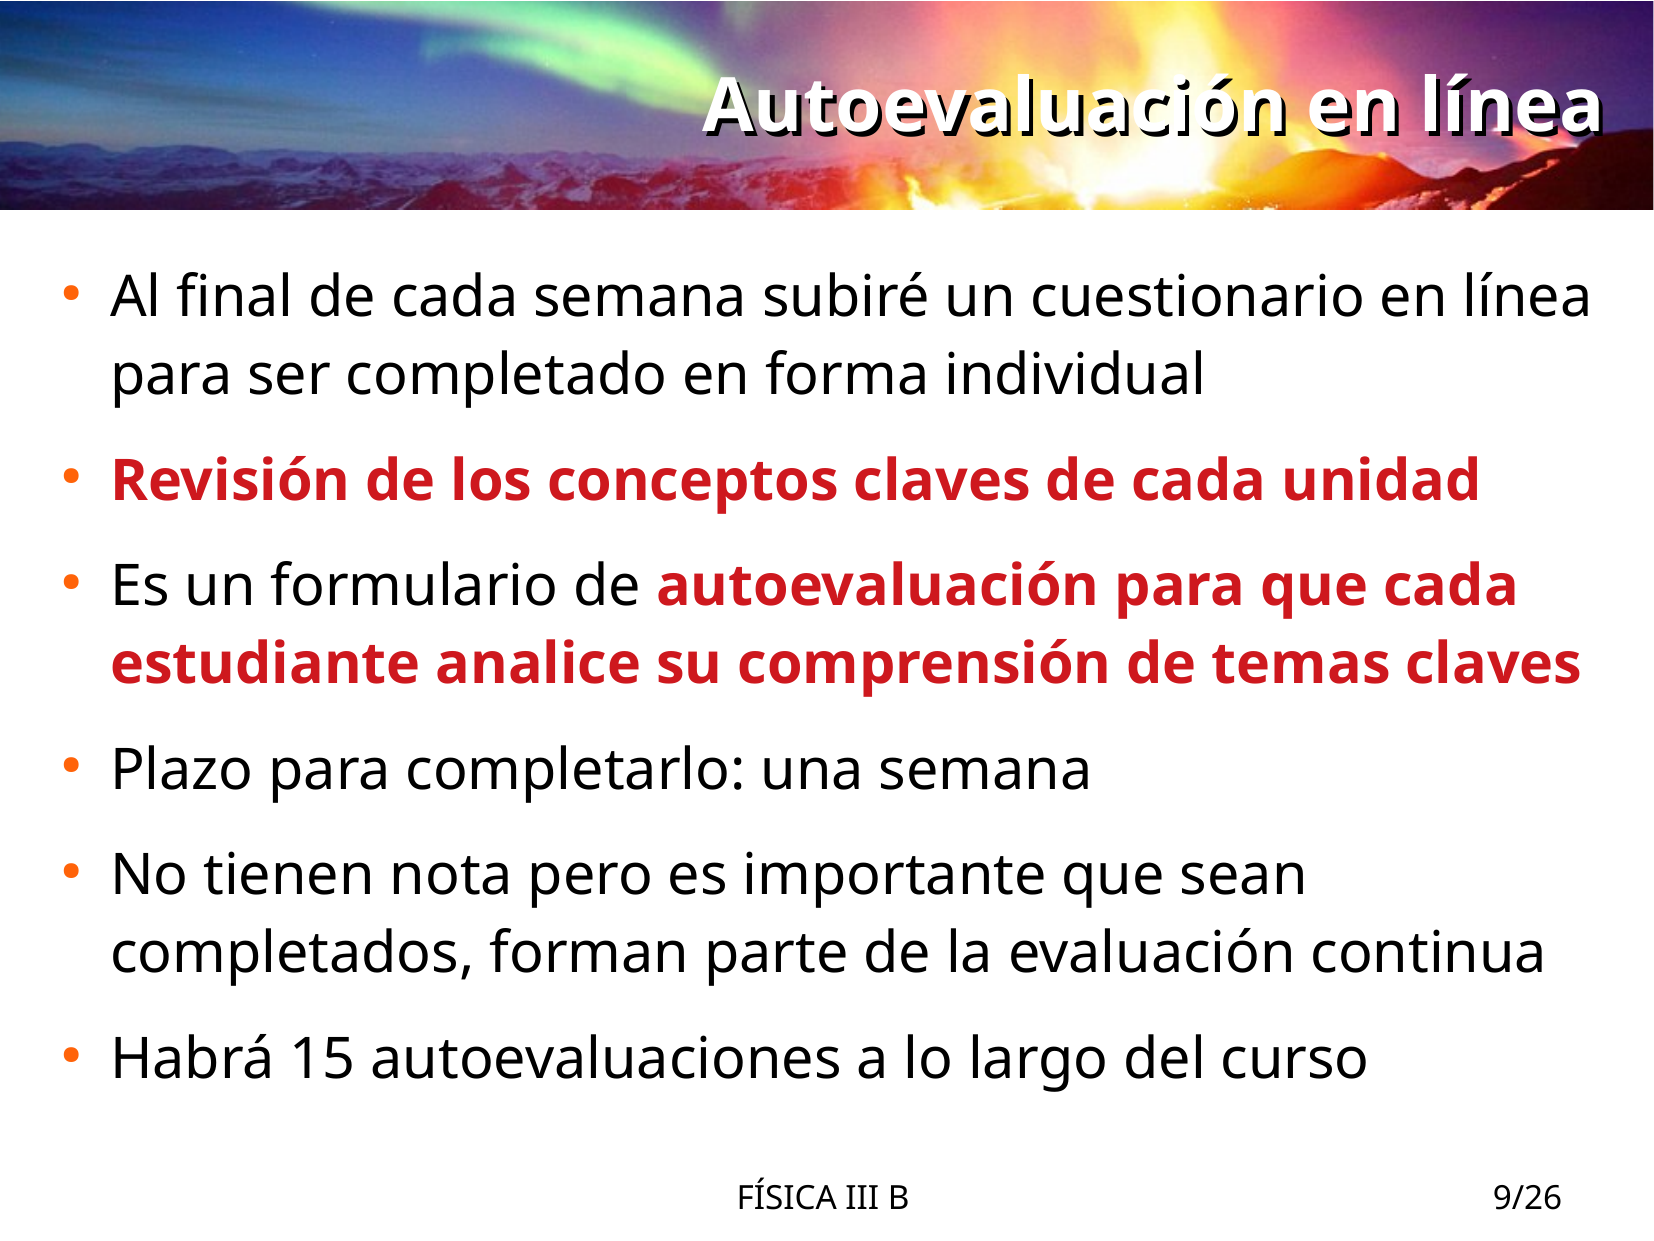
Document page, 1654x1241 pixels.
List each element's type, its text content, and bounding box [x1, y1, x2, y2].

title Autoevaluación en línea [45, 15, 1606, 191]
list Al final de cada semana subiré un cuestionario en línea para ser completado en forma individual Revisión de los conceptos claves de cada unidad Es un formulario de autoevaluación para que cada estudiante analice su comprensión de temas claves Plazo para completarlo: una semana No tienen nota pero es importante que sean completados, forman parte de la evaluación continua Habrá 15 autoevaluaciones a lo largo del curso [45, 255, 1606, 1156]
picture [0, 1, 1654, 210]
